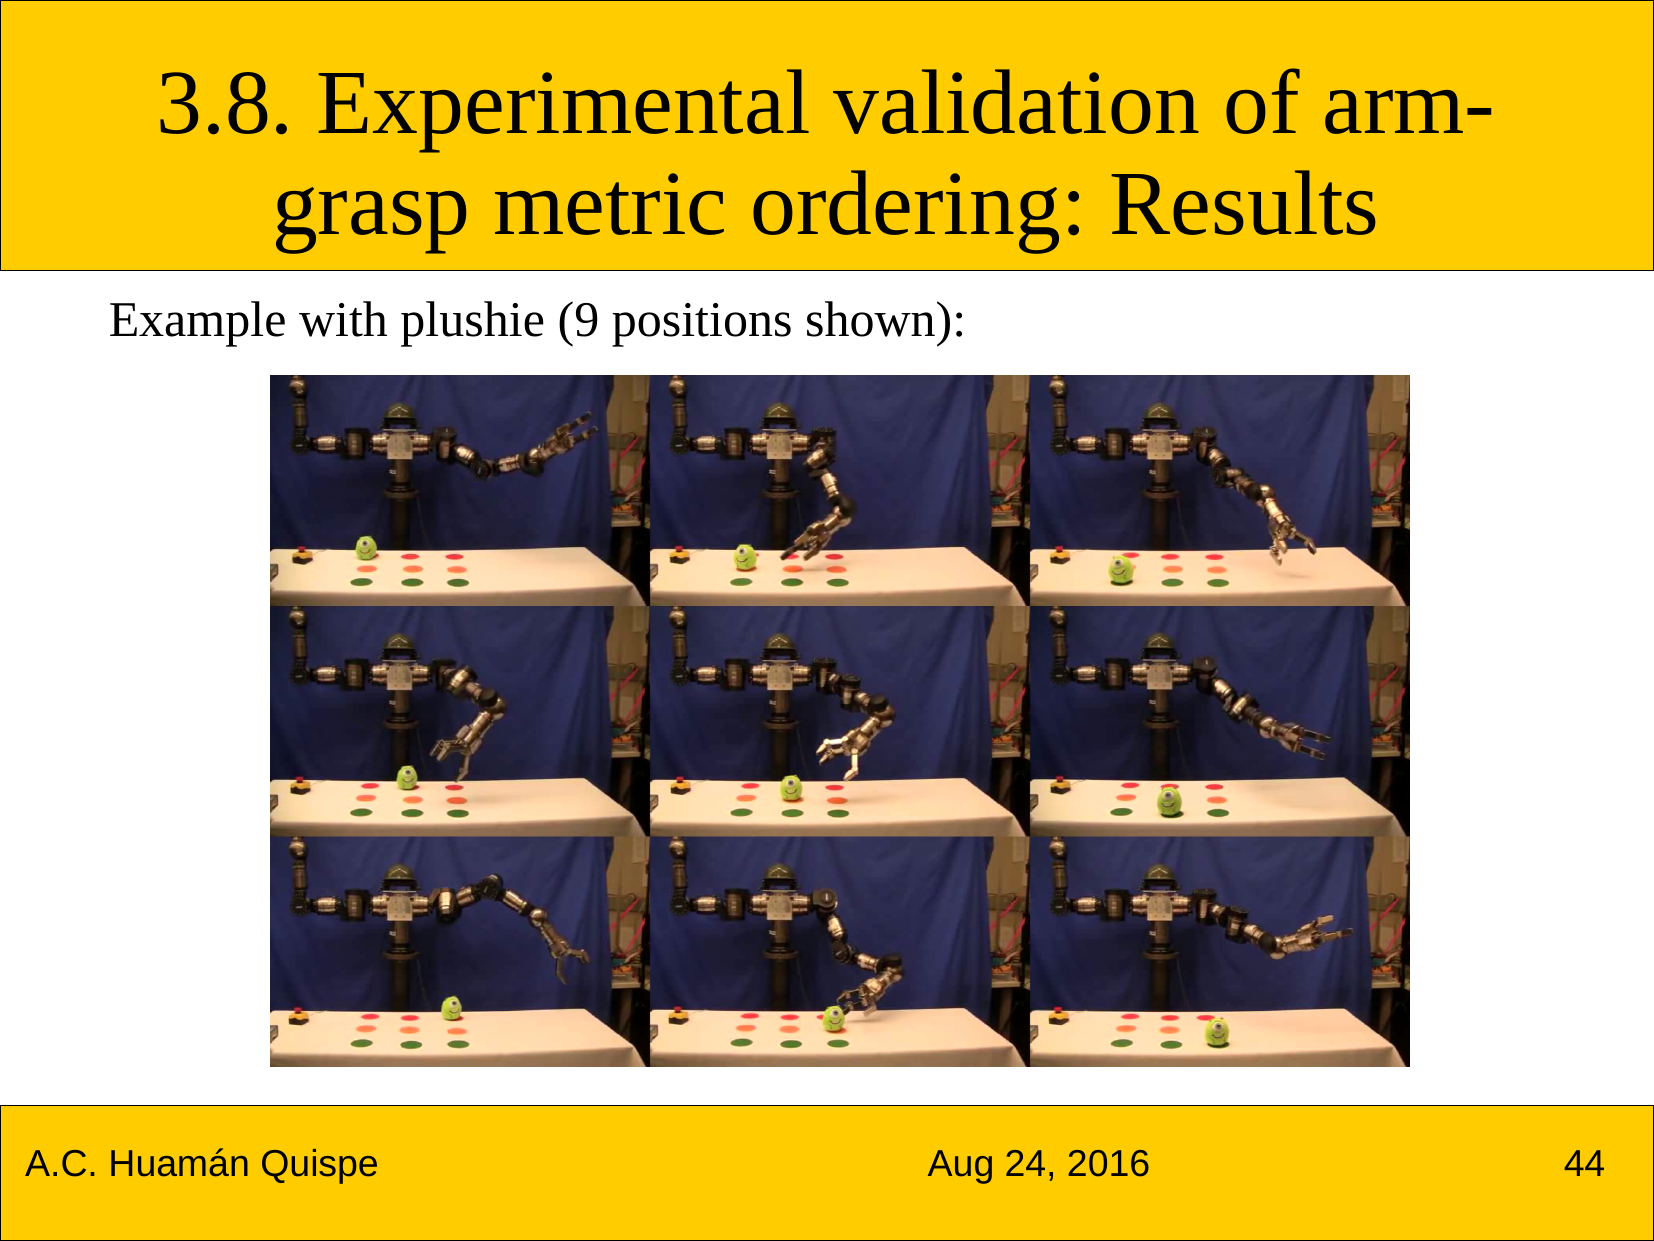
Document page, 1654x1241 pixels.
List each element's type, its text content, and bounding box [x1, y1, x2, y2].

text_box Example with plushie (9 positions shown): [94, 285, 1546, 356]
text_box [270, 375, 1411, 1068]
title 3.8. Experimental validation of arm-grasp metric ordering: Results [82, 49, 1571, 257]
